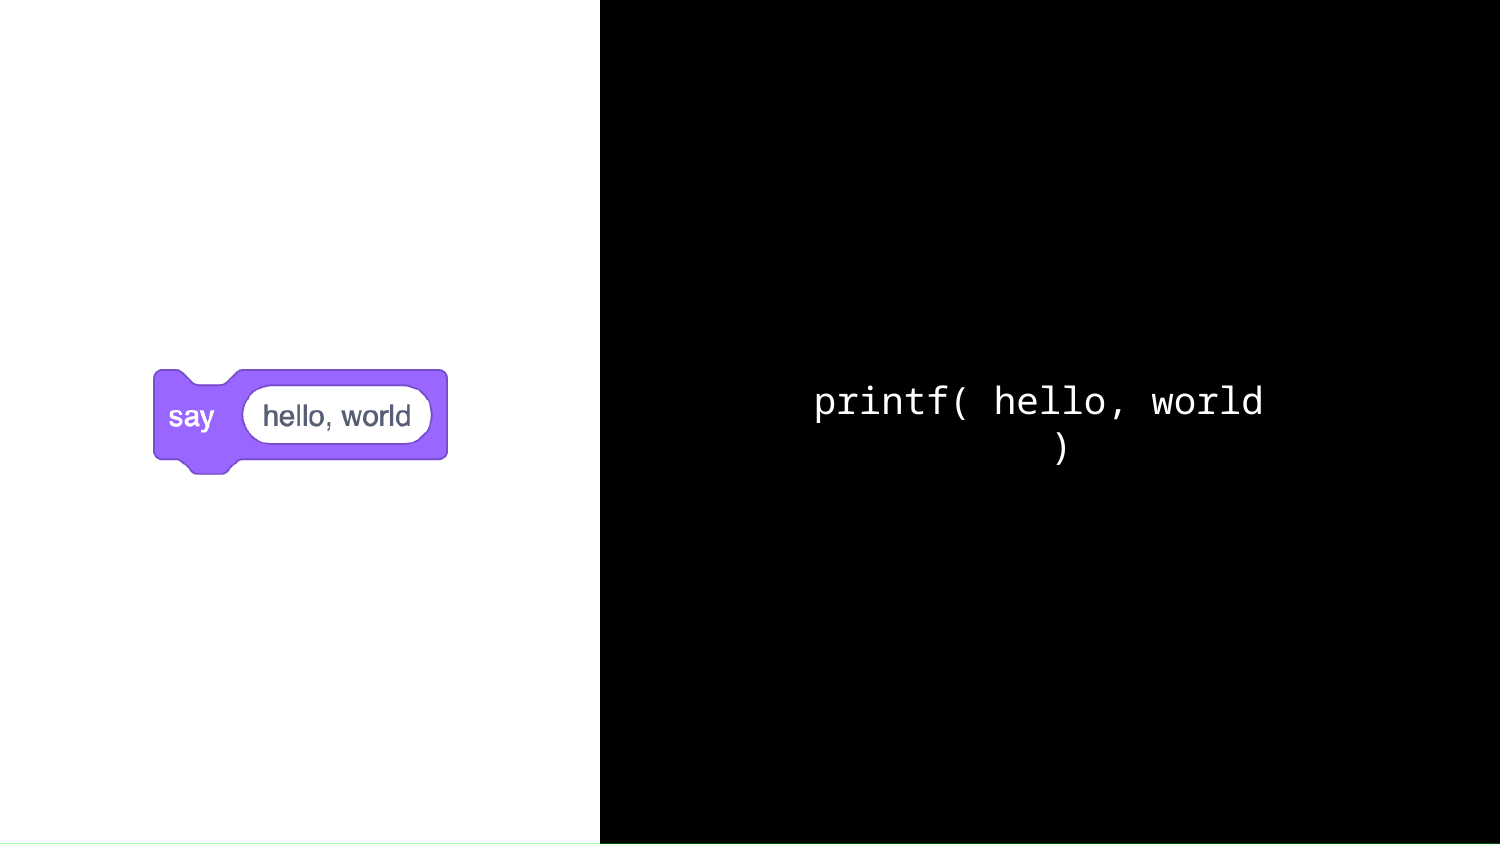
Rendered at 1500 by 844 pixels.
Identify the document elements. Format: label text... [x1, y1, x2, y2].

text_box [0, 0, 1500, 844]
text_box printf("hello, world\n"); [774, 321, 1326, 523]
picture [150, 368, 450, 476]
